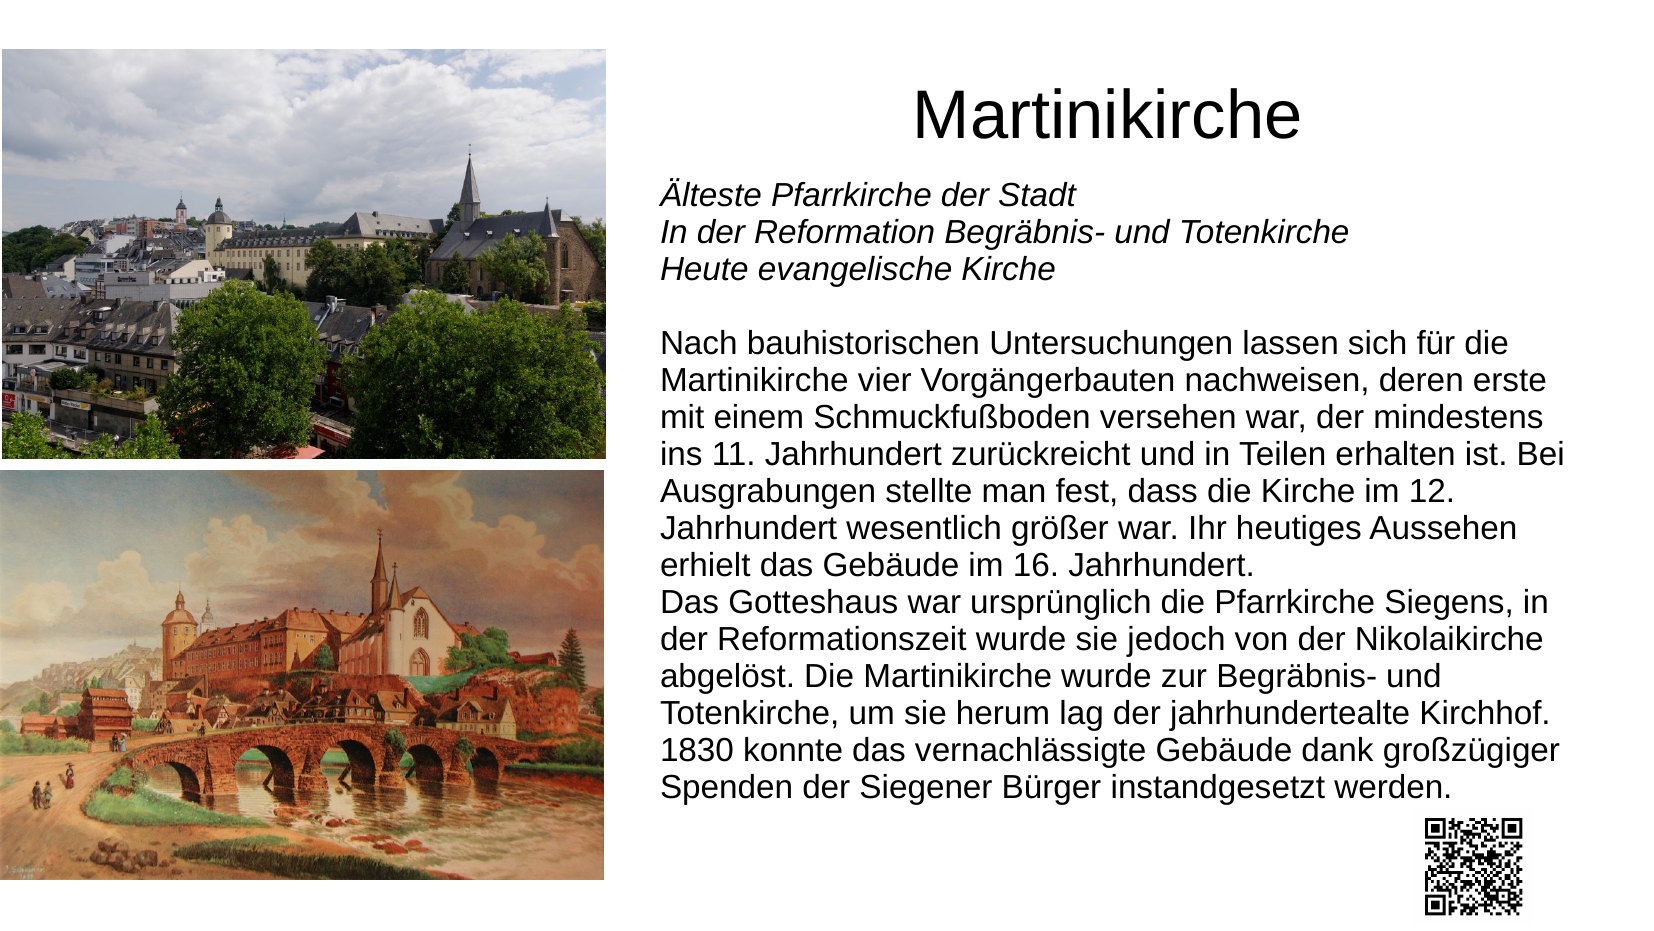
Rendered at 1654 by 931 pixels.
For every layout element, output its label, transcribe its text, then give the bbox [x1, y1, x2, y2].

subtitle Älteste Pfarrkirche der Stadt In der Reformation Begräbnis- und Totenkirche Heute evangelische Kirche Nach bauhistorischen Untersuchungen lassen sich für die Martinikirche vier Vorgängerbauten nachweisen, deren erste mit einem Schmuckfußboden versehen war, der mindestens ins 11. Jahrhundert zurückreicht und in Teilen erhalten ist. Bei Ausgrabungen stellte man fest, dass die Kirche im 12. Jahrhundert wesentlich größer war. Ihr heutiges Aussehen erhielt das Gebäude im 16. Jahrhundert. Das Gotteshaus war ursprünglich die Pfarrkirche Siegens, in der Reformationszeit wurde sie jedoch von der Nikolaikirche abgelöst. Die Martinikirche wurde zur Begräbnis- und Totenkirche, um sie herum lag der jahrhundertealte Kirchhof. 1830 konnte das vernachlässigte Gebäude dank großzügiger Spenden der Siegener Bürger instandgesetzt werden. [660, 176, 1571, 806]
picture [1413, 806, 1534, 927]
picture [2, 49, 606, 459]
title Martinikirche [645, 37, 1571, 193]
picture [0, 470, 604, 880]
